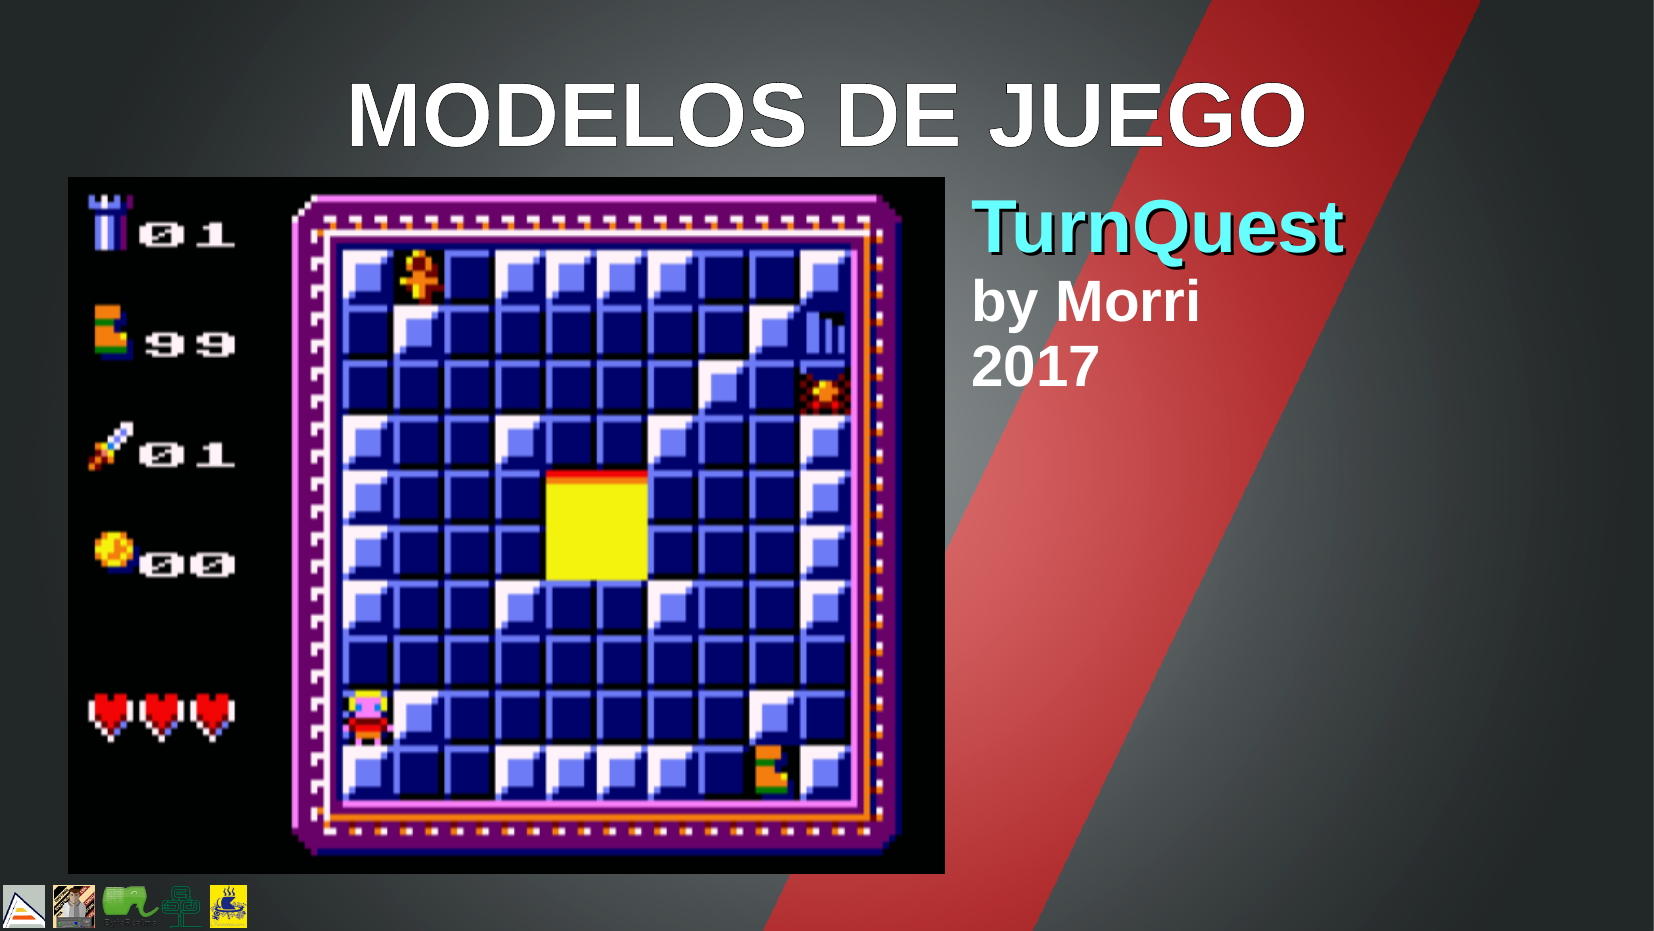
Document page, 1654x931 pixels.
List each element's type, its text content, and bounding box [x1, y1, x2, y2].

picture [0, 0, 1654, 931]
title MODELOS DE JUEGO [82, 37, 1571, 193]
text_box TurnQuest by Morri 2017 [956, 177, 1512, 532]
